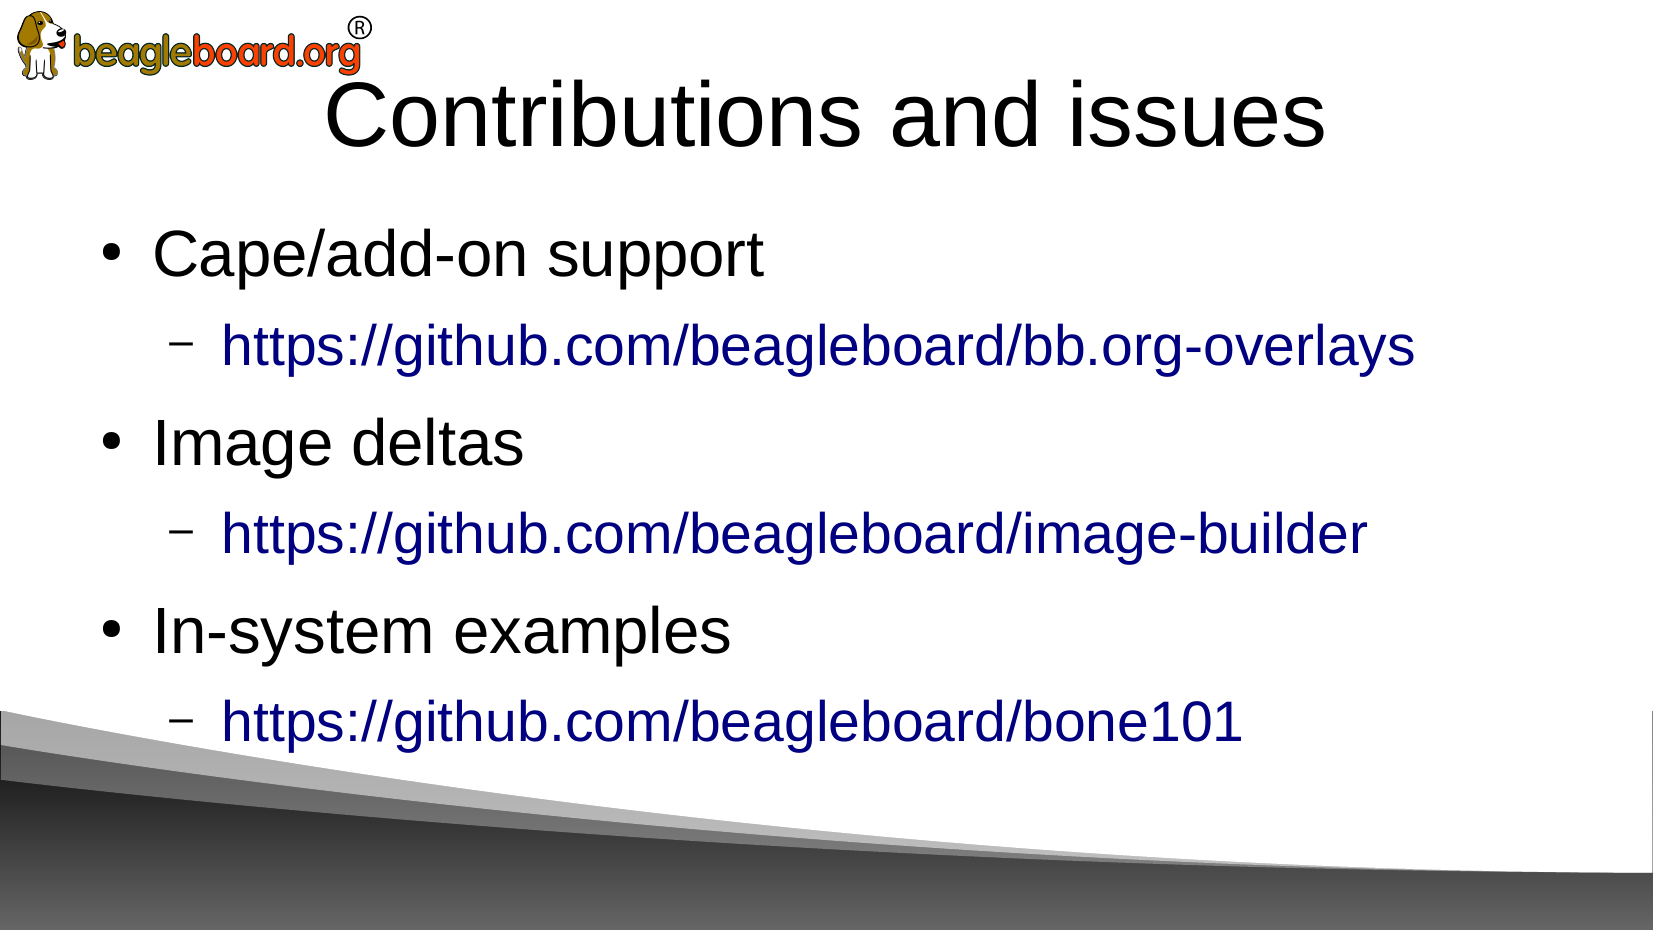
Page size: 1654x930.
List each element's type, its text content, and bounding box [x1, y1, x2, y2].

picture [17, 11, 372, 80]
title Contributions and issues [82, 37, 1571, 193]
list Cape/add-on support https://github.com/beagleboard/bb.org-overlays Image deltas https://github.com/beagleboard/image-builder In-system examples https://github.com/beagleboard/bone101 [82, 217, 1571, 757]
